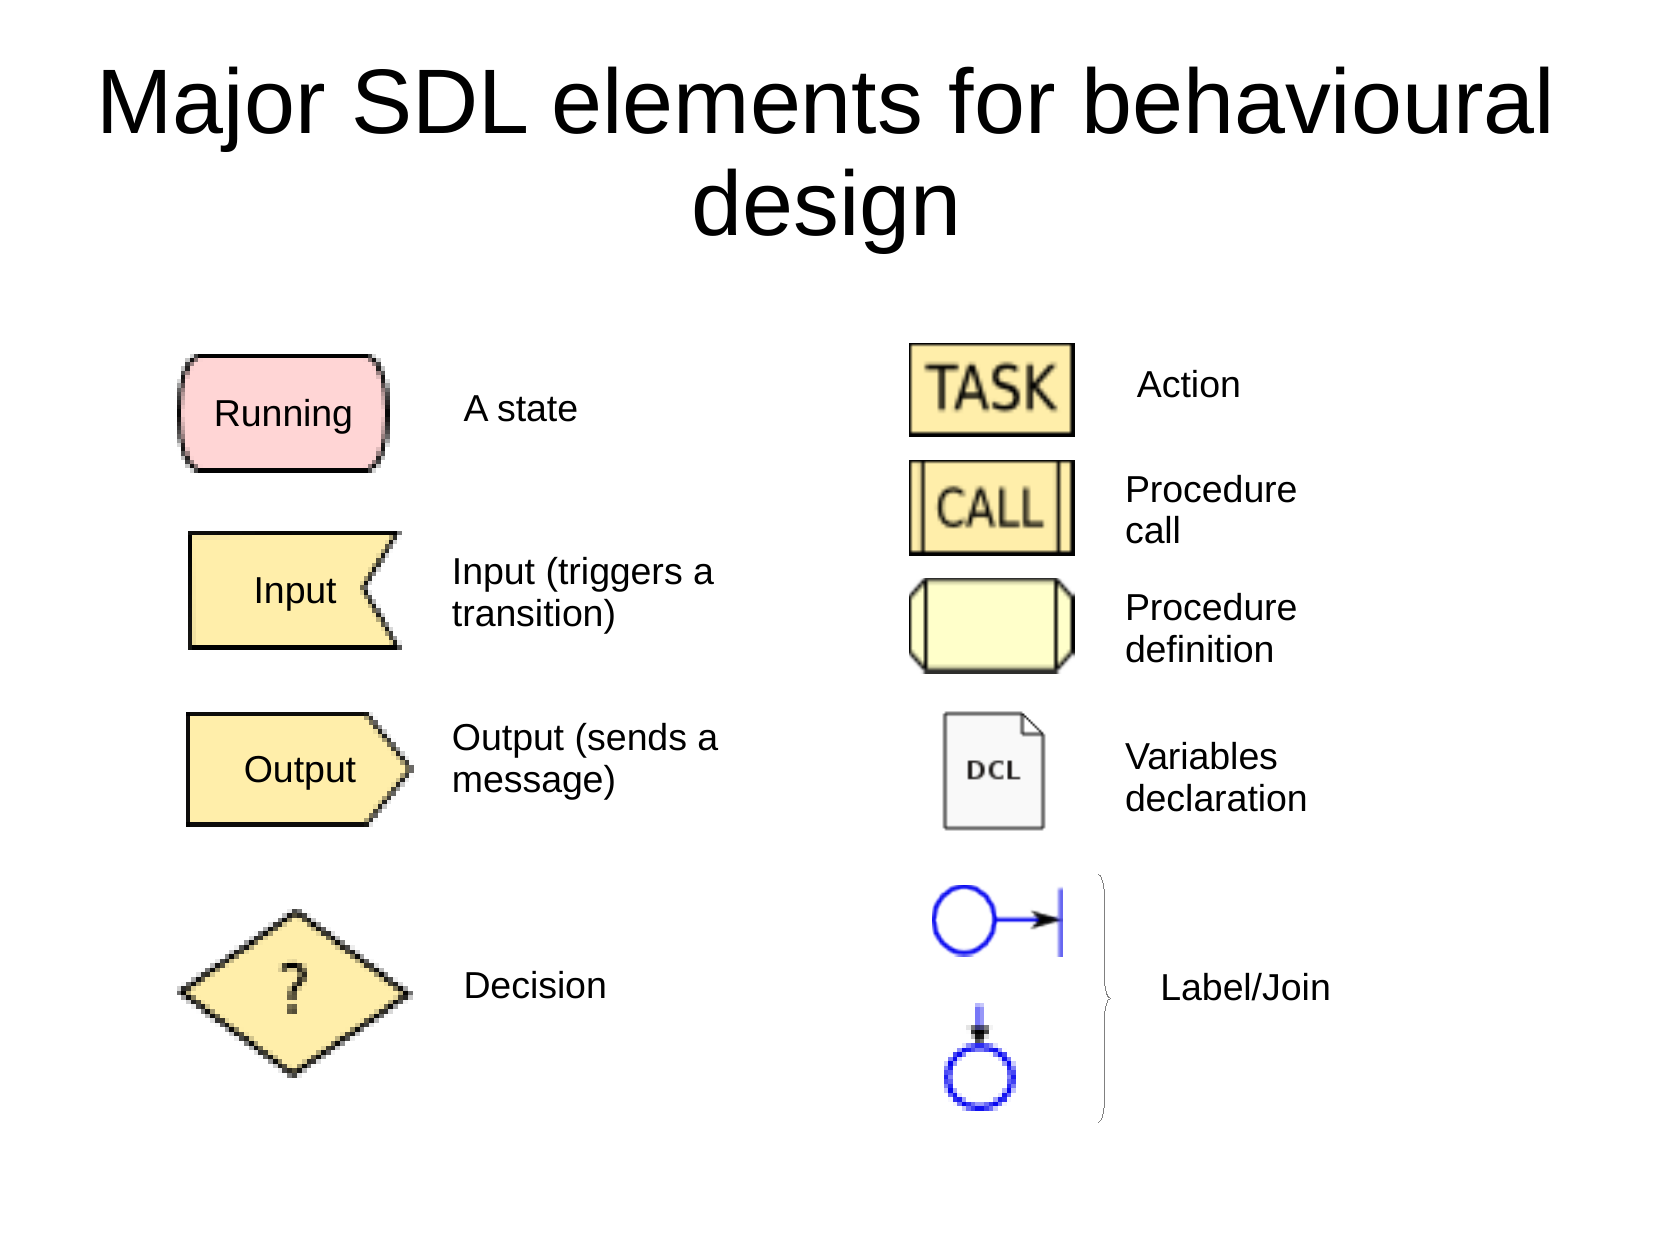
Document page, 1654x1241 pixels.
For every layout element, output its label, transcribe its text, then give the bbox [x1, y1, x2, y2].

picture [909, 343, 1075, 438]
text_box Procedure definition [1110, 578, 1347, 678]
title Major SDL elements for behavioural design [82, 49, 1571, 257]
picture [186, 712, 414, 827]
text_box Label/Join [1145, 958, 1382, 1016]
text_box Action [1122, 356, 1394, 414]
text_box Procedure call [1110, 460, 1347, 560]
picture [909, 578, 1075, 674]
text_box Output (sends a message) [437, 708, 745, 808]
picture [933, 708, 1052, 839]
picture [909, 460, 1075, 556]
picture [177, 909, 413, 1078]
text_box Variables declaration [1110, 727, 1347, 827]
picture [188, 531, 402, 650]
text_box A state [448, 380, 615, 438]
picture [177, 354, 390, 473]
picture [944, 1003, 1016, 1111]
text_box Input (triggers a transition) [437, 543, 745, 643]
text_box Decision [448, 956, 709, 1014]
picture [932, 885, 1063, 957]
